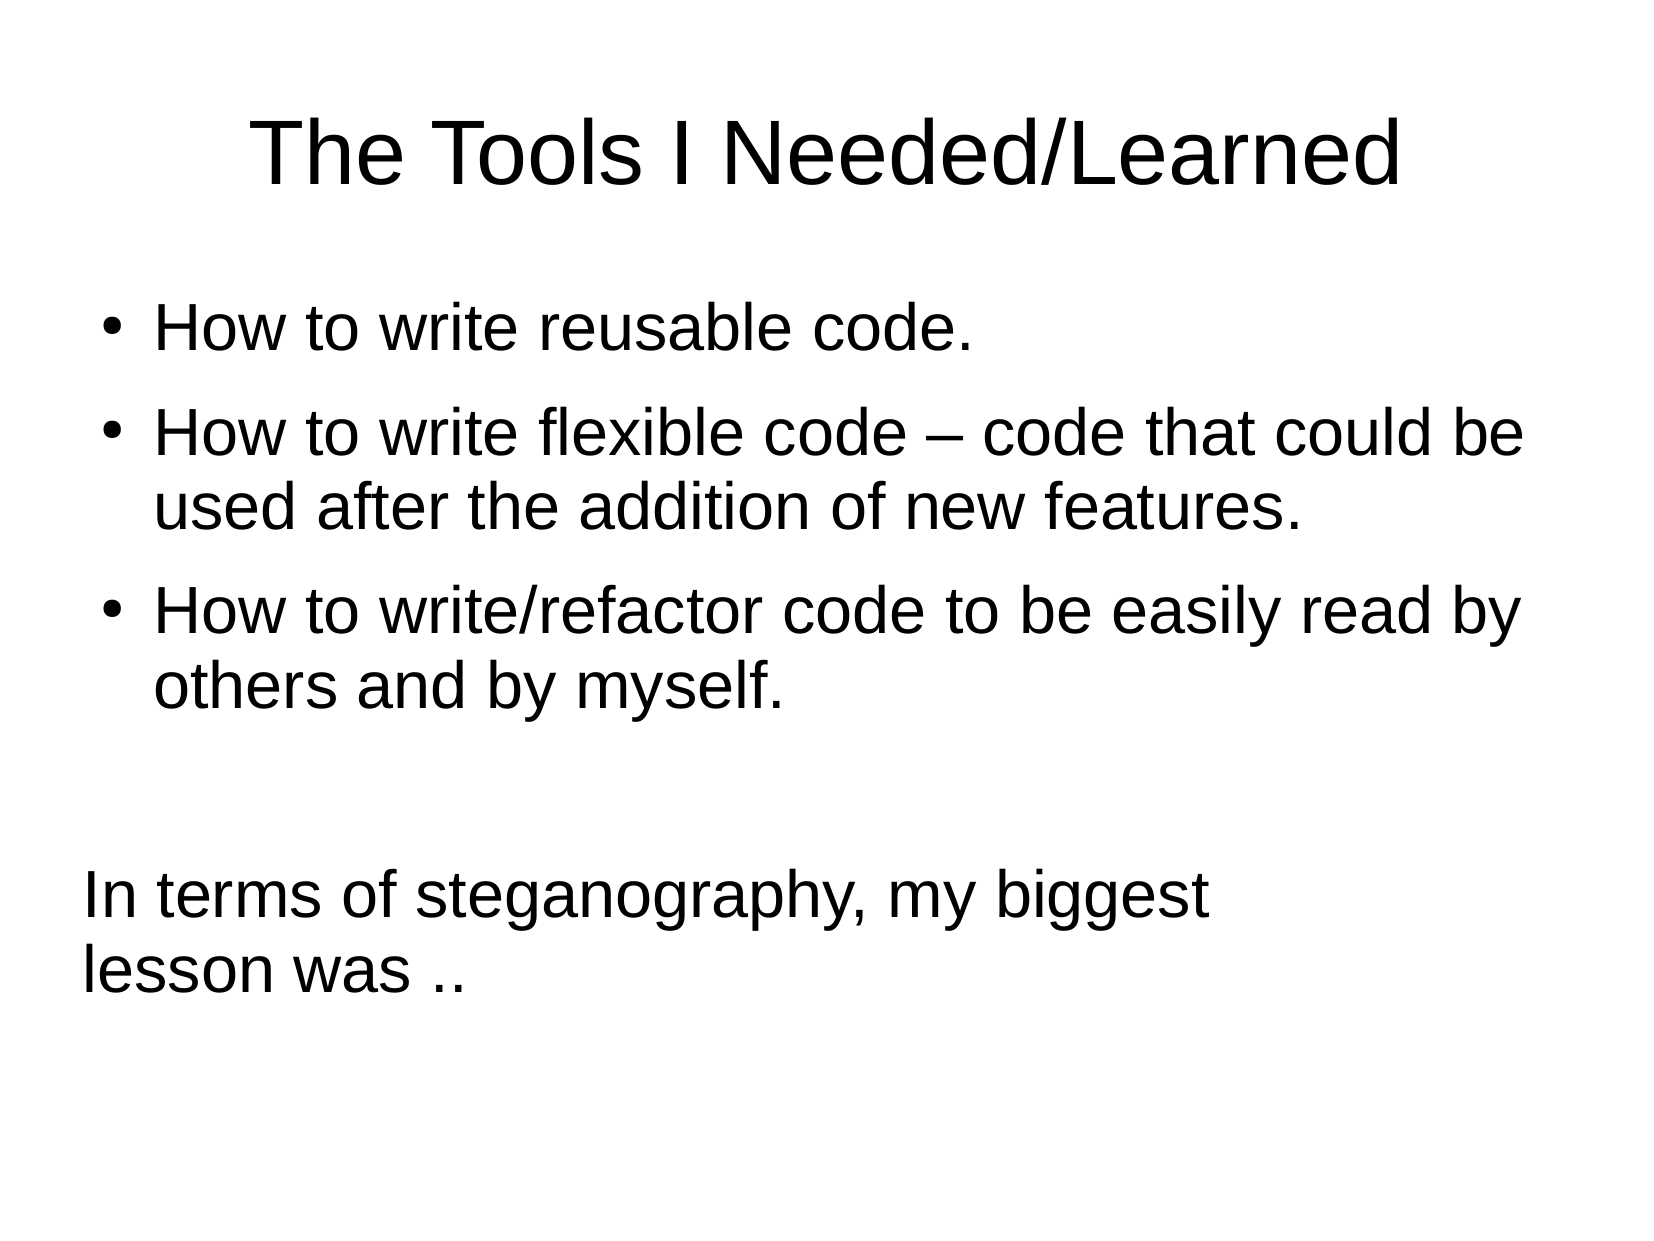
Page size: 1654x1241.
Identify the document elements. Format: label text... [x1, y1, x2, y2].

title The Tools I Needed/Learned [82, 49, 1571, 257]
list How to write reusable code. How to write flexible code – code that could be used after the addition of new features. How to write/refactor code to be easily read by others and by myself. In terms of steganography, my biggest lesson was .. [82, 290, 1571, 1109]
